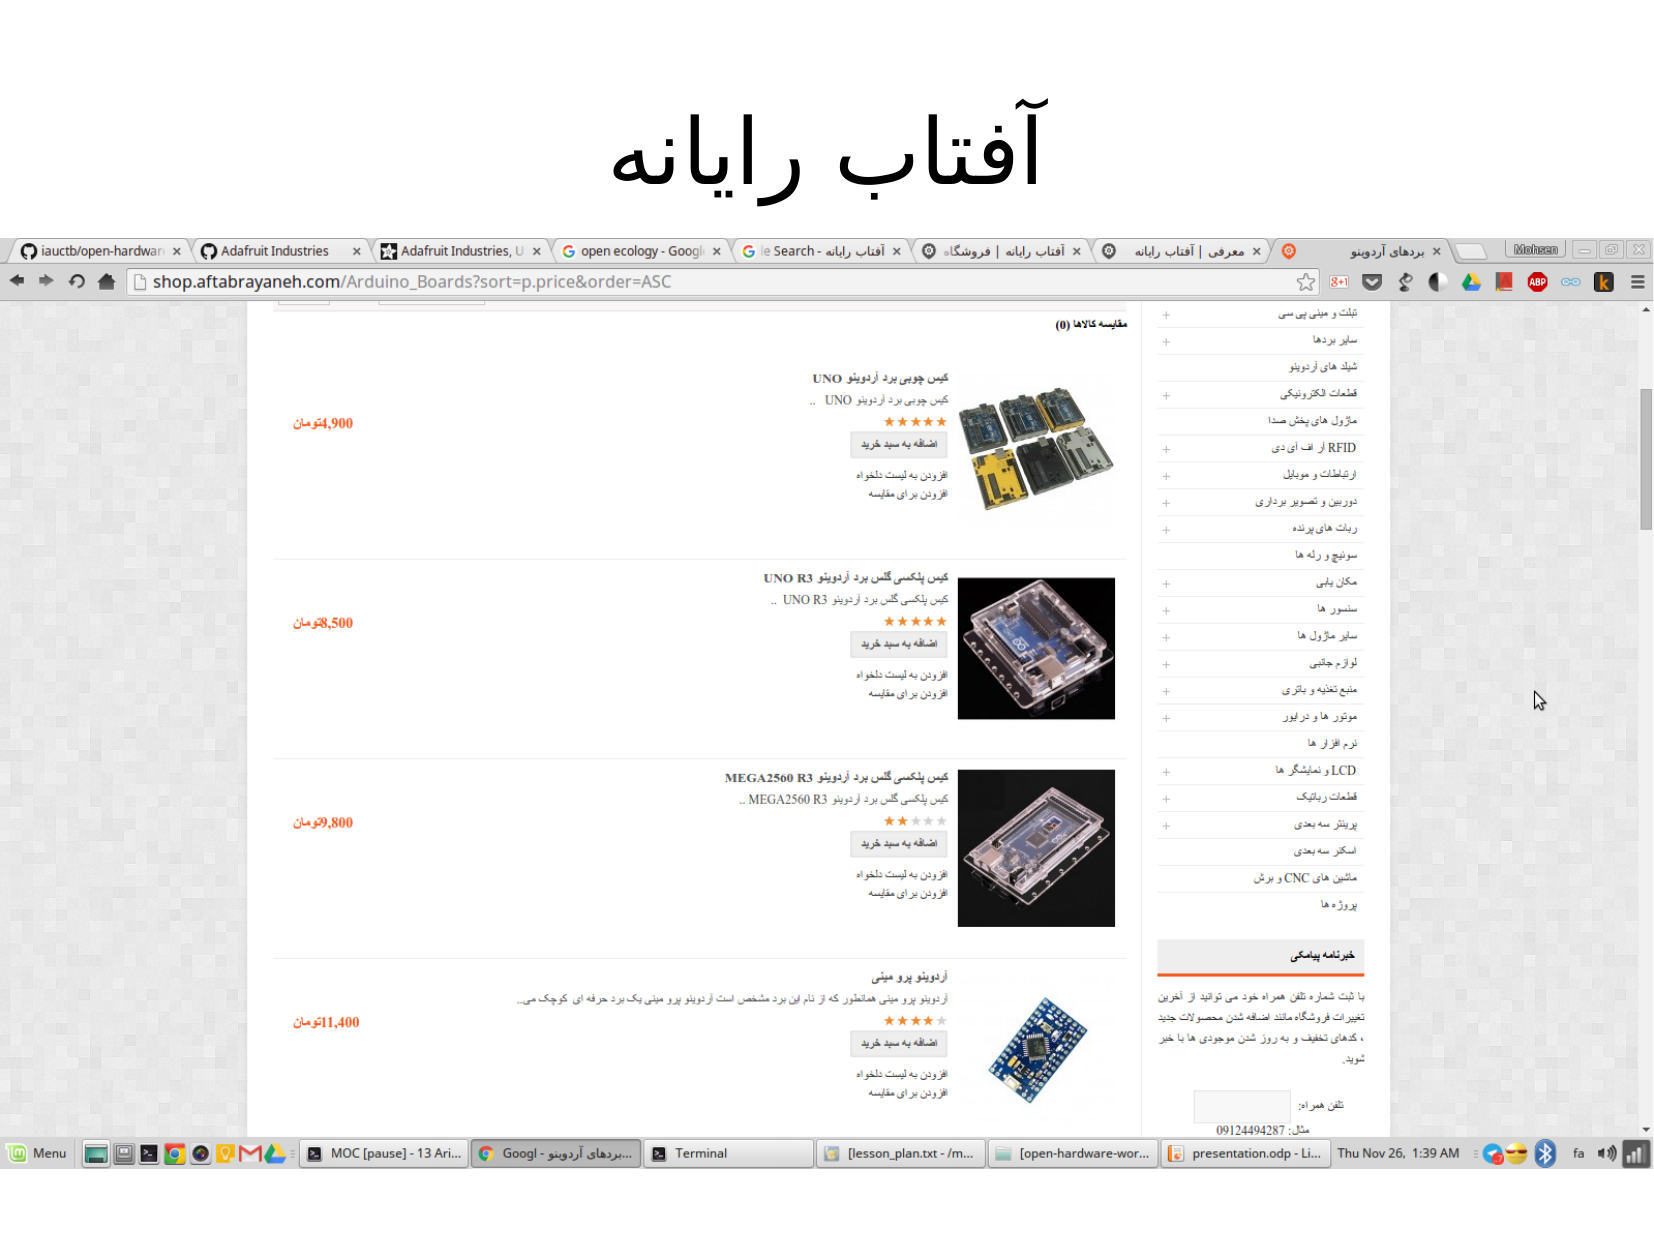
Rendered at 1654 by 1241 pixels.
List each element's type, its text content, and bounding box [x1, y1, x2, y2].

title آفتاب رایانه [82, 49, 1571, 238]
picture [0, 238, 1654, 1169]
